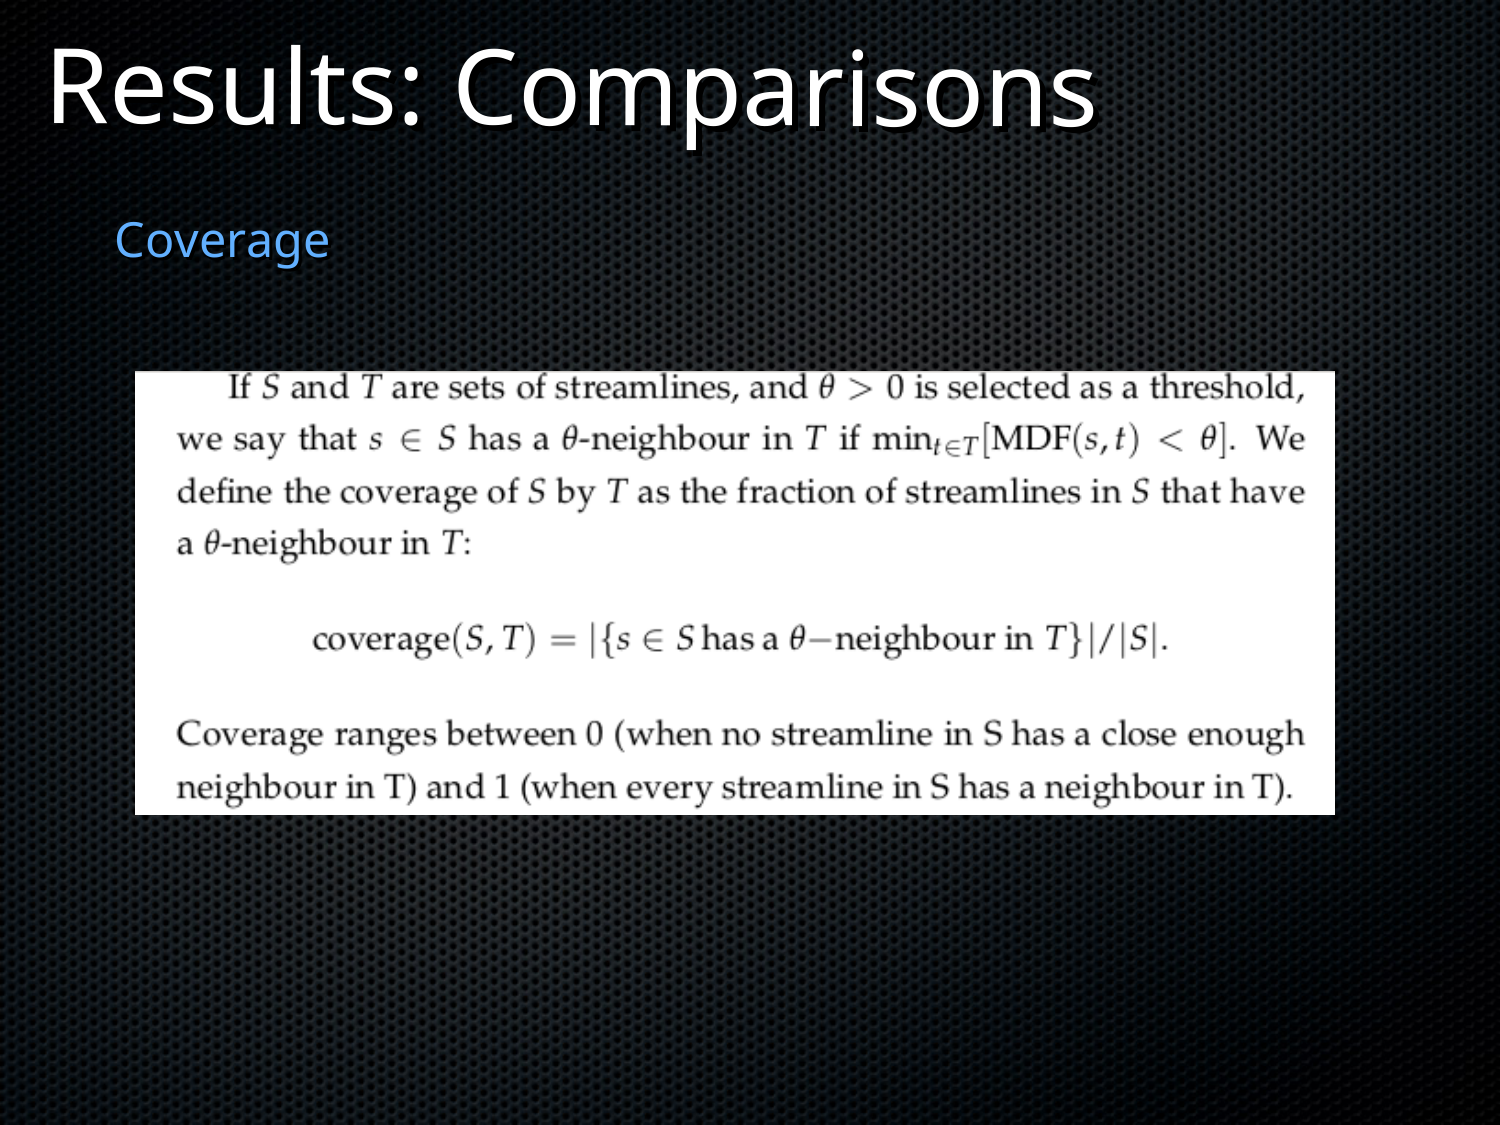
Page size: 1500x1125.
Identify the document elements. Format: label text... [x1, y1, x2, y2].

text_box Coverage [106, 200, 1172, 276]
picture [0, 0, 1500, 1125]
title Results: Comparisons [36, 11, 1342, 158]
